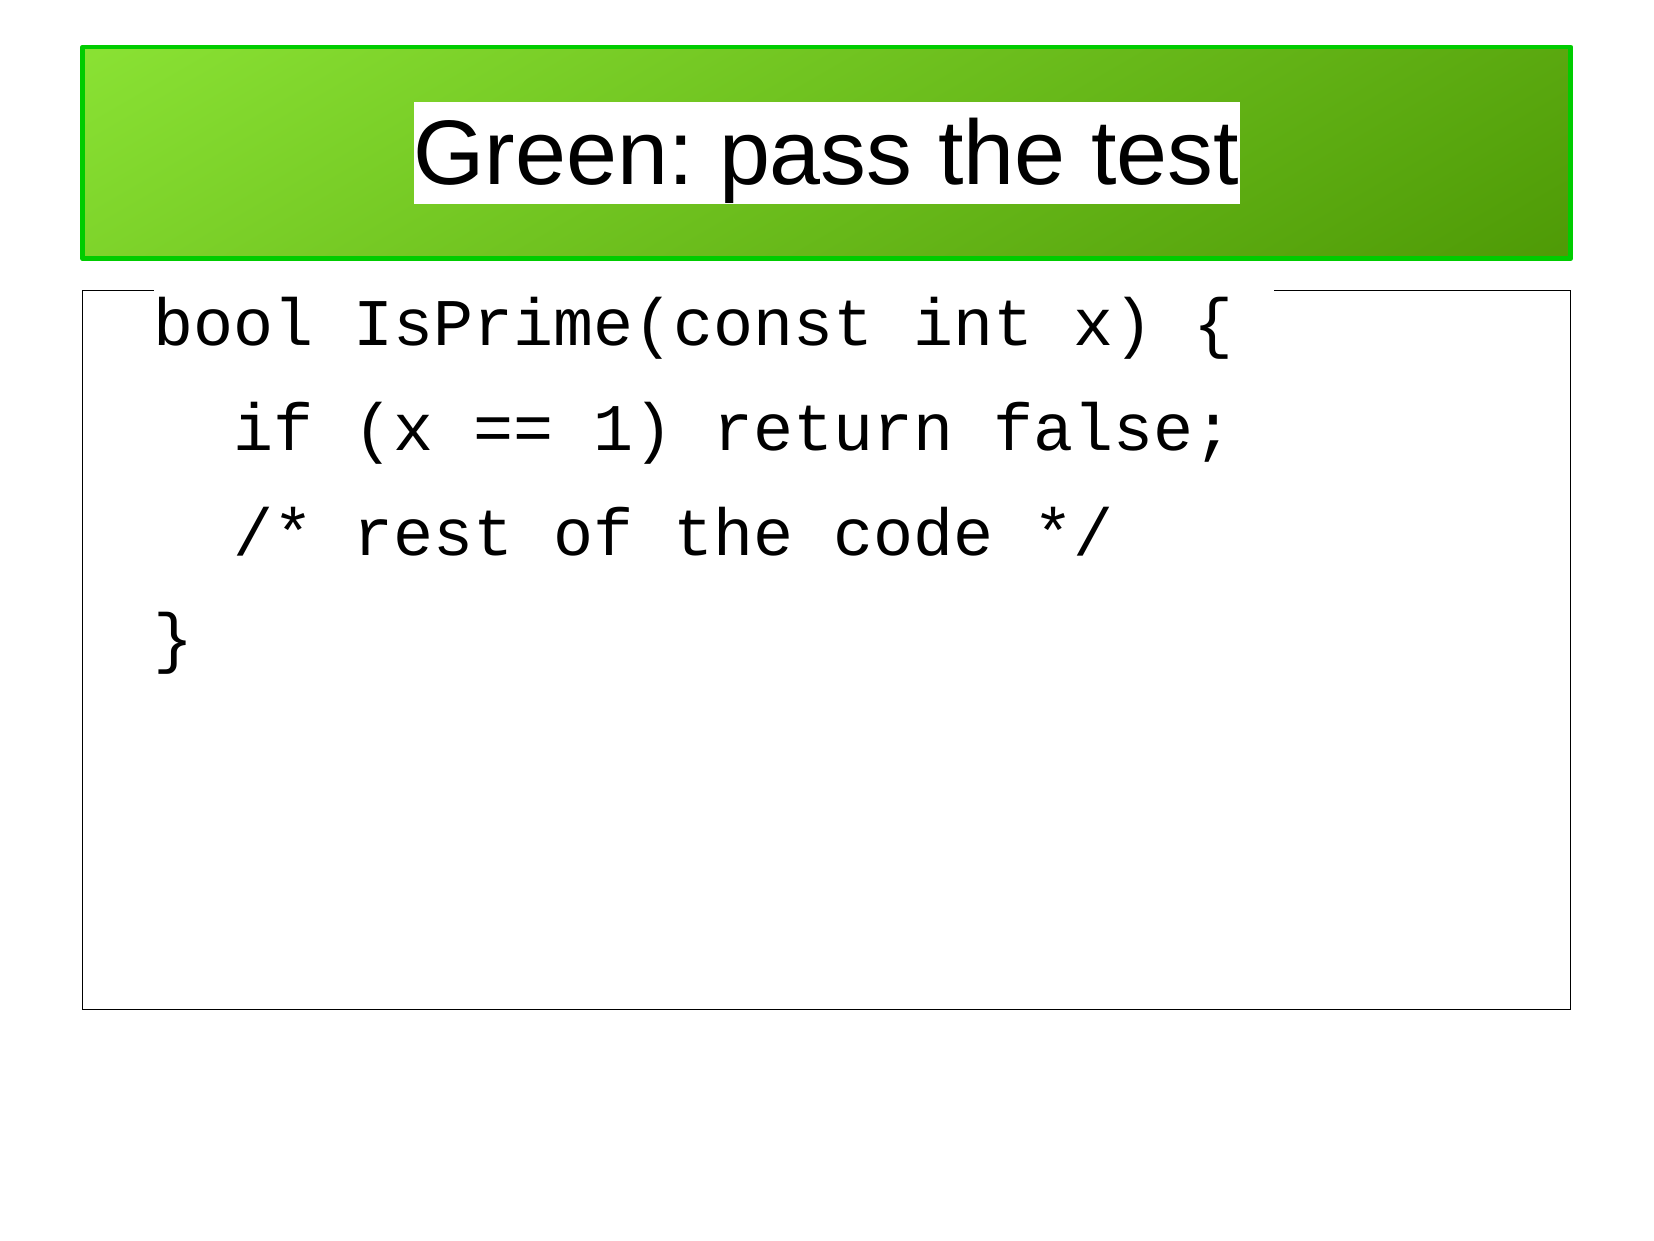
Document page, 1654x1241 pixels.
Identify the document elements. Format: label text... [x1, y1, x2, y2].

title Green: pass the test [82, 47, 1571, 259]
list bool IsPrime(const int x) { if (x == 1) return false; /* rest of the code */ } [82, 290, 1571, 1010]
